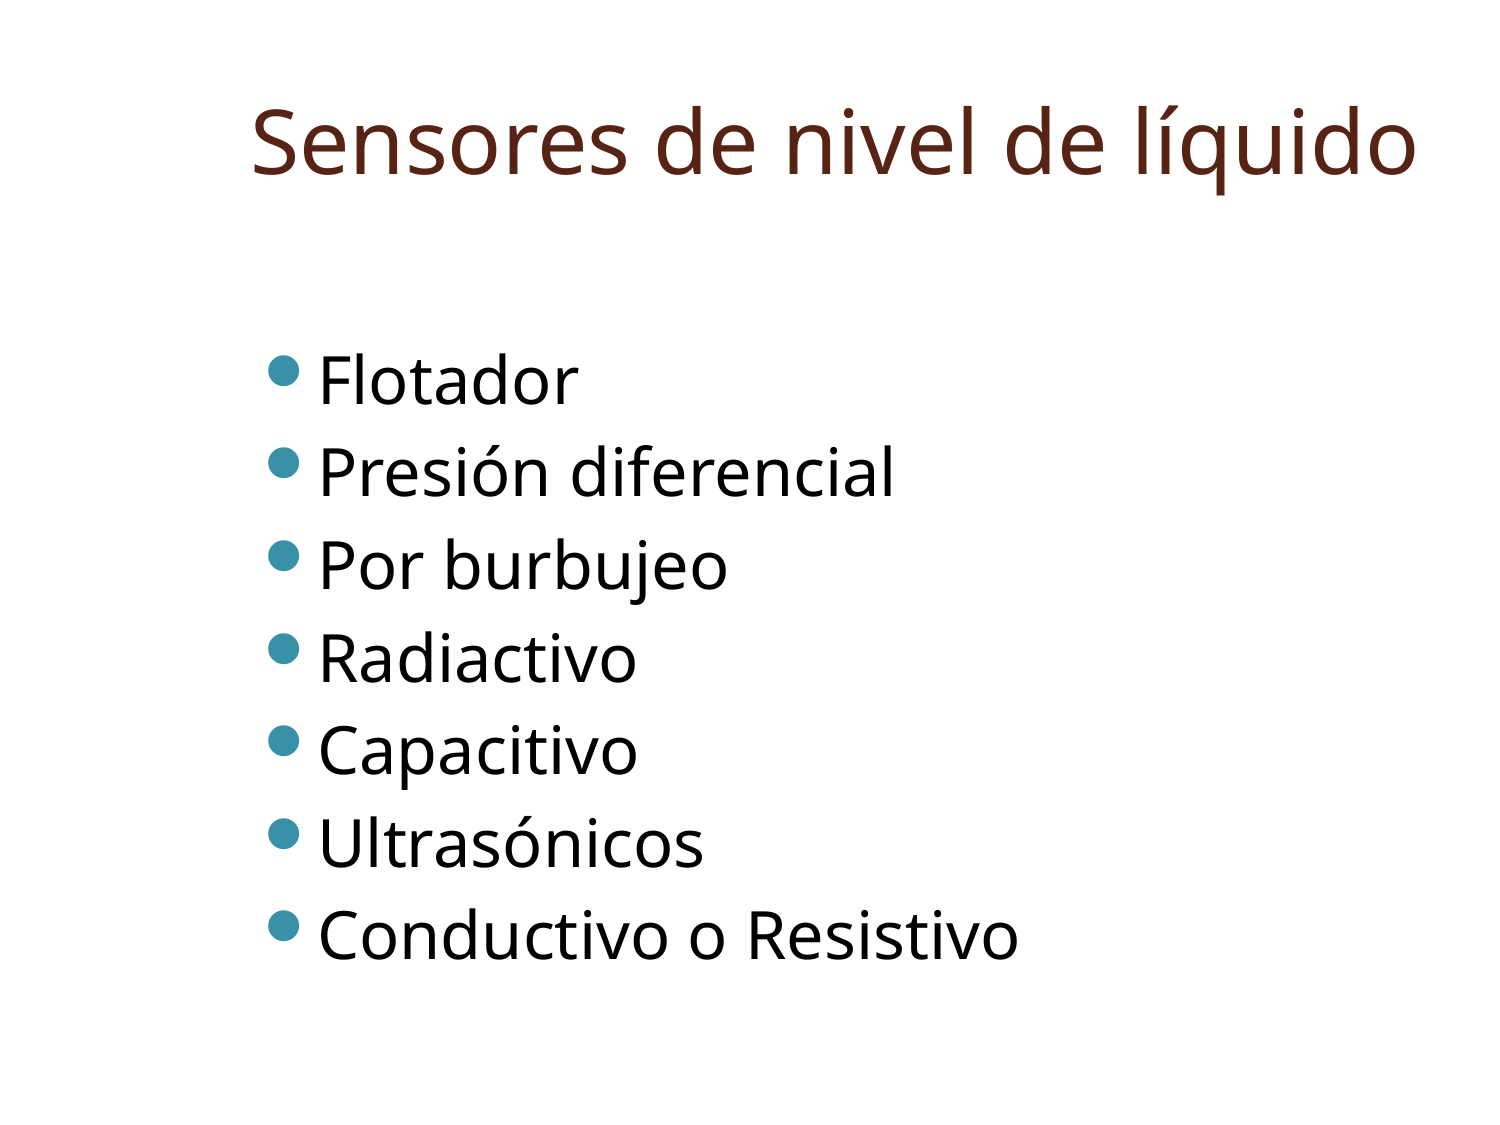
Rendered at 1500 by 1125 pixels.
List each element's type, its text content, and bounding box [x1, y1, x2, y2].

list Flotador Presión diferencial Por burbujeo Radiactivo Capacitivo Ultrasónicos Conductivo o Resistivo [235, 237, 1466, 1025]
title Sensores de nivel de líquido [235, 45, 1466, 233]
